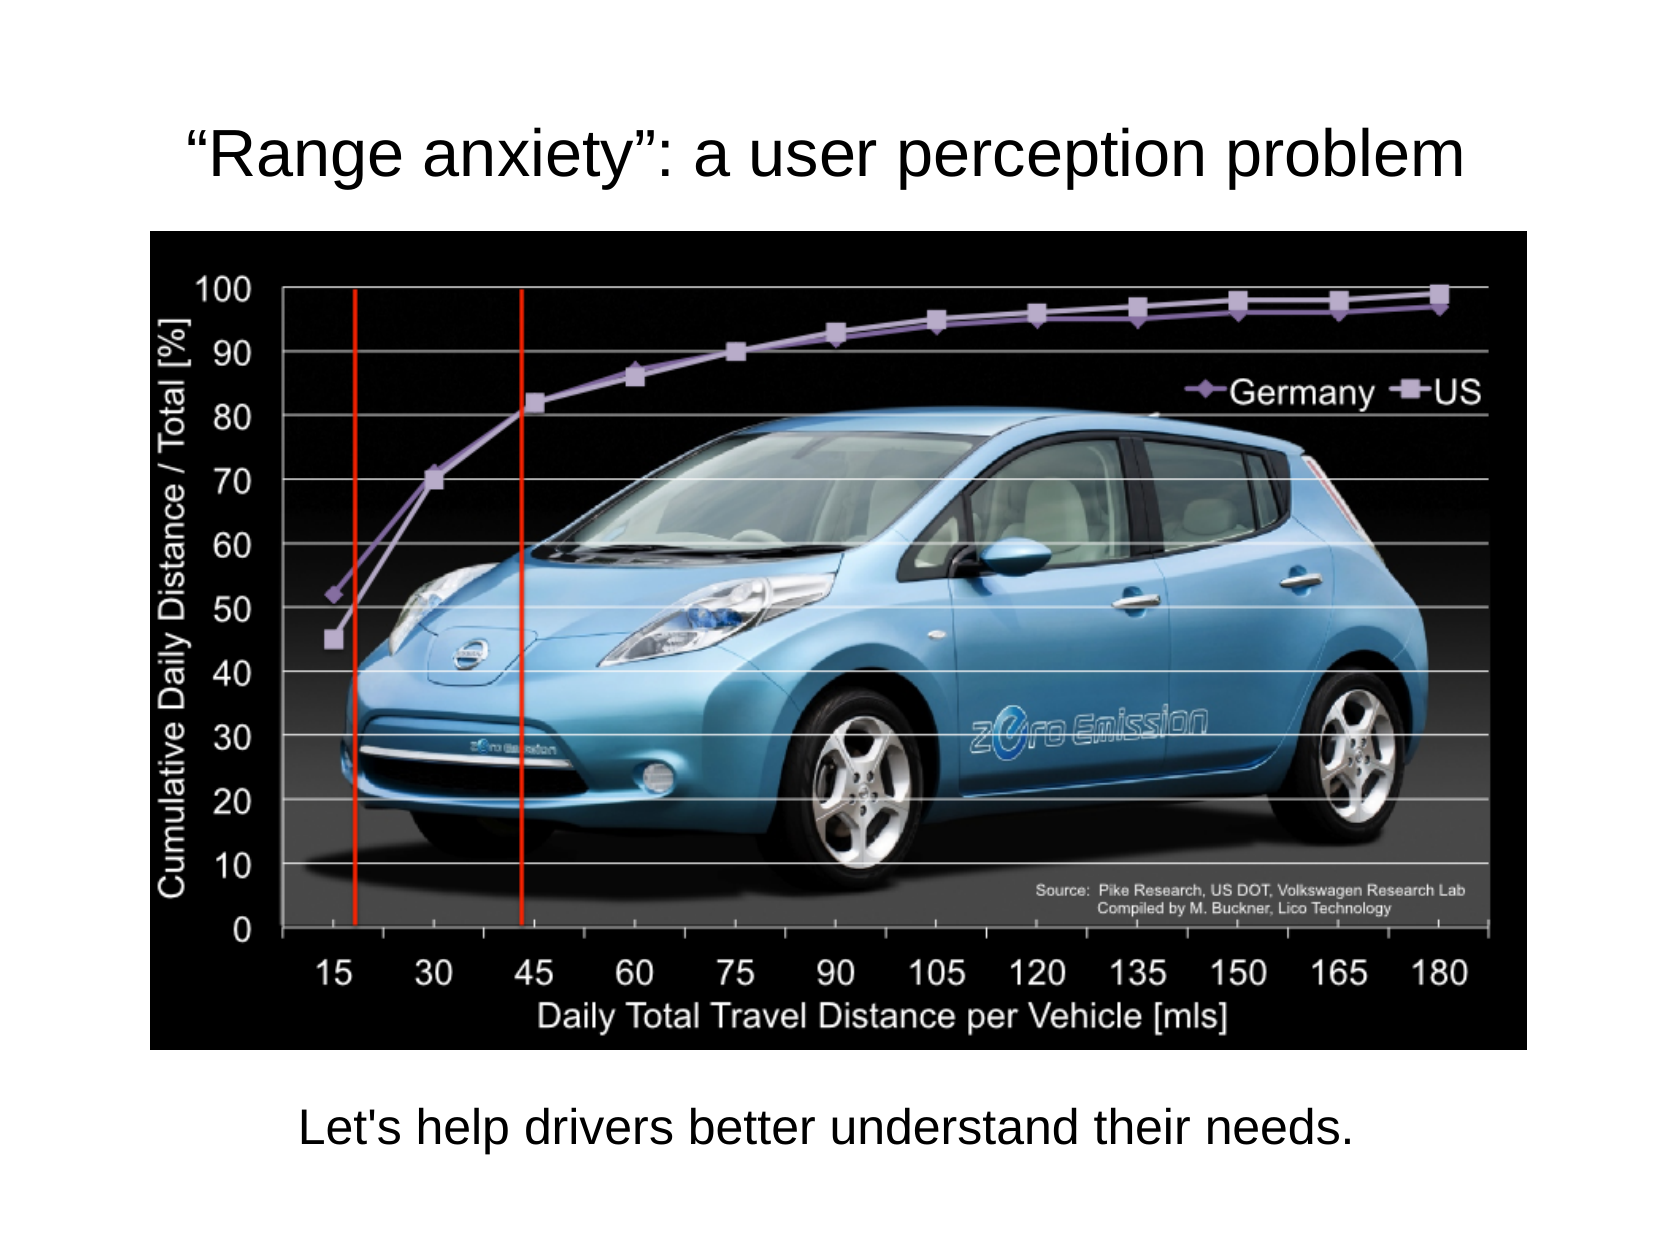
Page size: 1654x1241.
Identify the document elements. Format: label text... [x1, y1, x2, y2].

picture [150, 231, 1527, 1051]
title “Range anxiety”: a user perception problem [82, 49, 1571, 257]
text_box Let's help drivers better understand their needs. [283, 1091, 1371, 1163]
